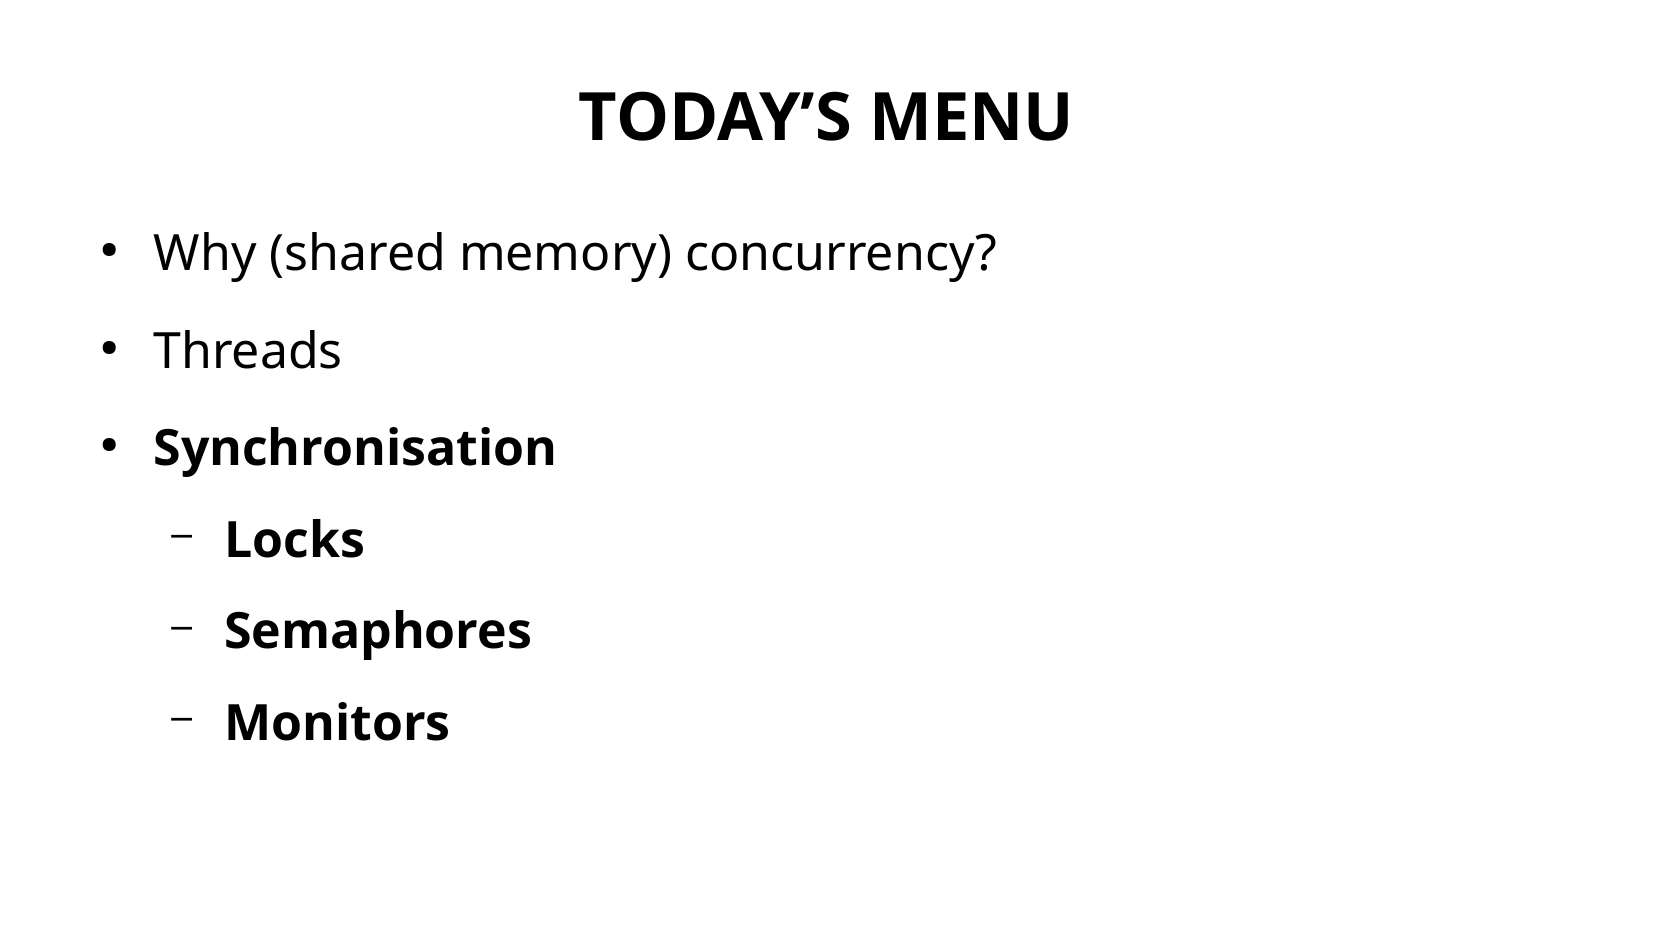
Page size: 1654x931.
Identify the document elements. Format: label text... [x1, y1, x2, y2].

title TODAY’S MENU [82, 36, 1571, 193]
list Why (shared memory) concurrency? Threads Synchronisation Locks Semaphores Monitors [82, 217, 1571, 757]
